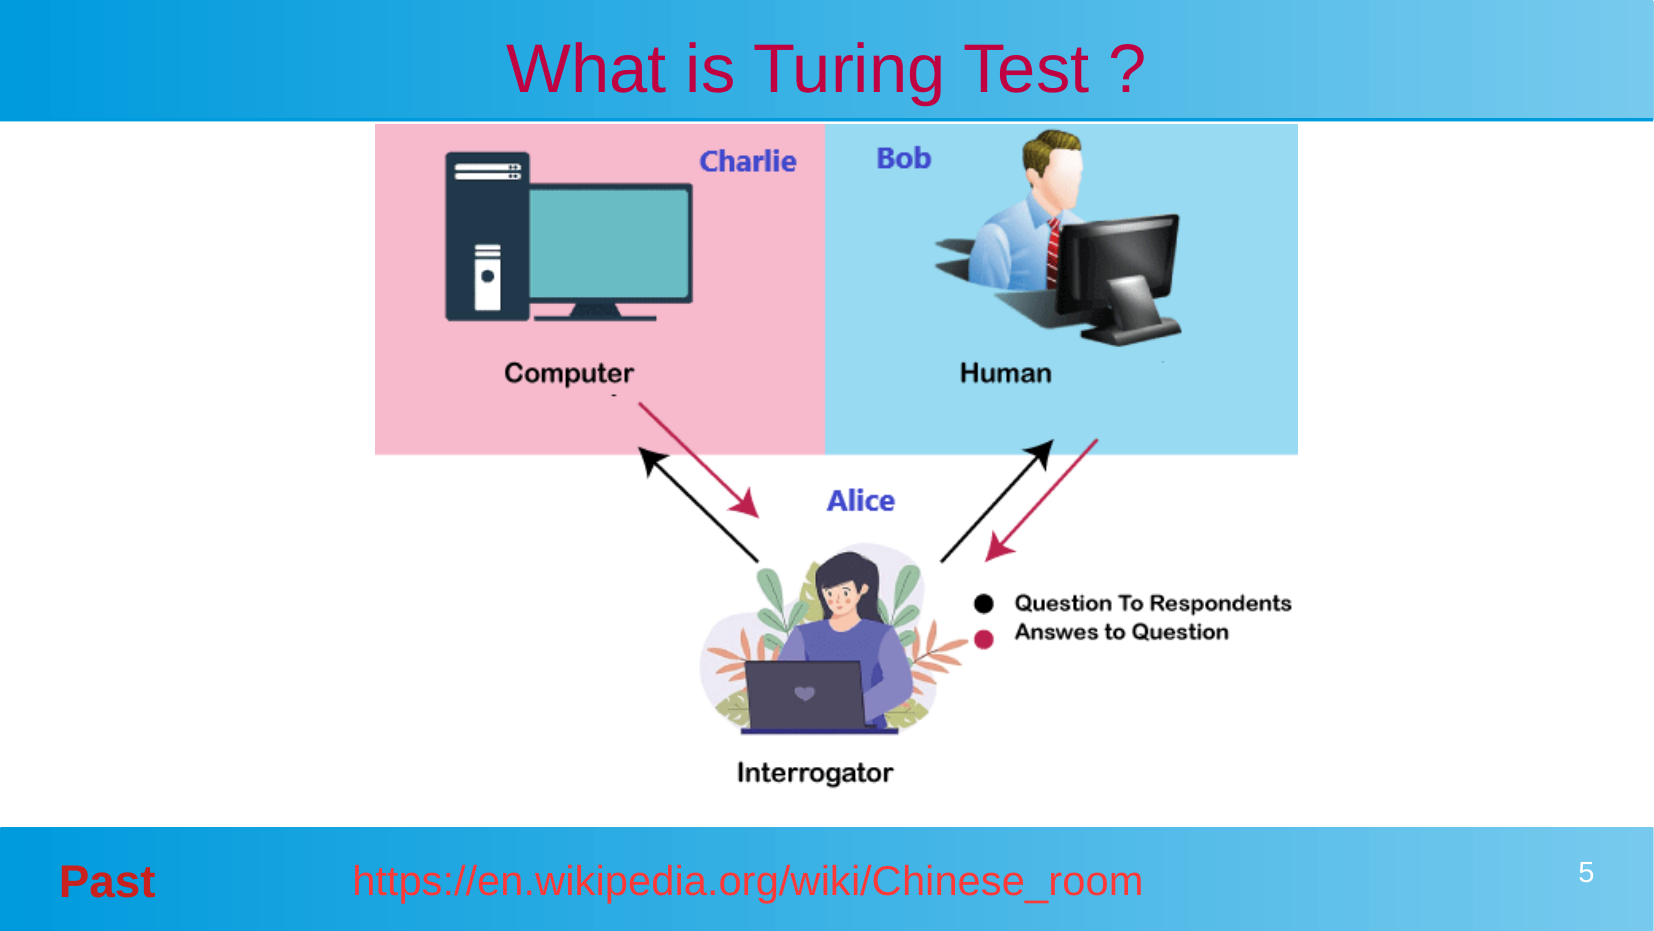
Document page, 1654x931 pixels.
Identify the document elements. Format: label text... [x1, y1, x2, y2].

text_box https://en.wikipedia.org/wiki/Chinese_room [337, 850, 1285, 907]
title What is Turing Test ? [59, 29, 1595, 108]
picture [375, 124, 1298, 826]
